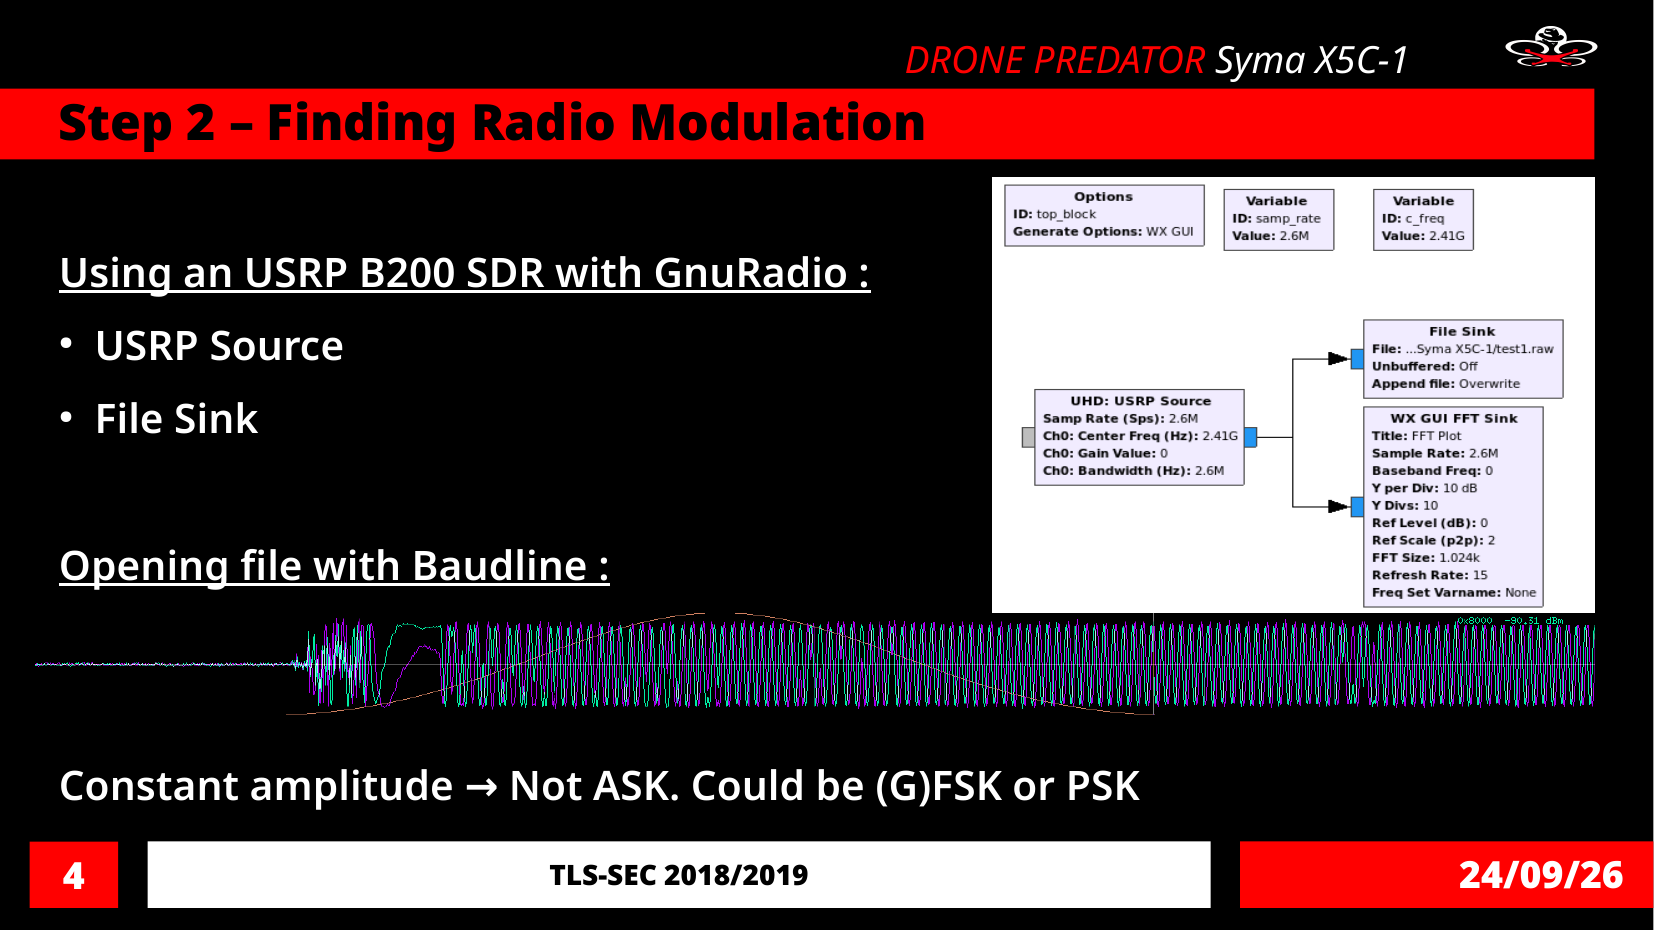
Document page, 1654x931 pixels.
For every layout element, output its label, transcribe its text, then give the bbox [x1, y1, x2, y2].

list Using an USRP B200 SDR with GnuRadio : USRP Source File Sink Opening file with Baudline : Constant amplitude → Not ASK. Could be (G)FSK or PSK [59, 715, 1595, 820]
picture [1488, 15, 1617, 80]
title Step 2 – Finding Radio Modulation [59, 44, 1595, 156]
picture [35, 177, 1595, 715]
list Using an USRP B200 SDR with GnuRadio : USRP Source File Sink Opening file with Baudline : Constant amplitude → Not ASK. Could be (G)FSK or PSK [59, 243, 992, 613]
